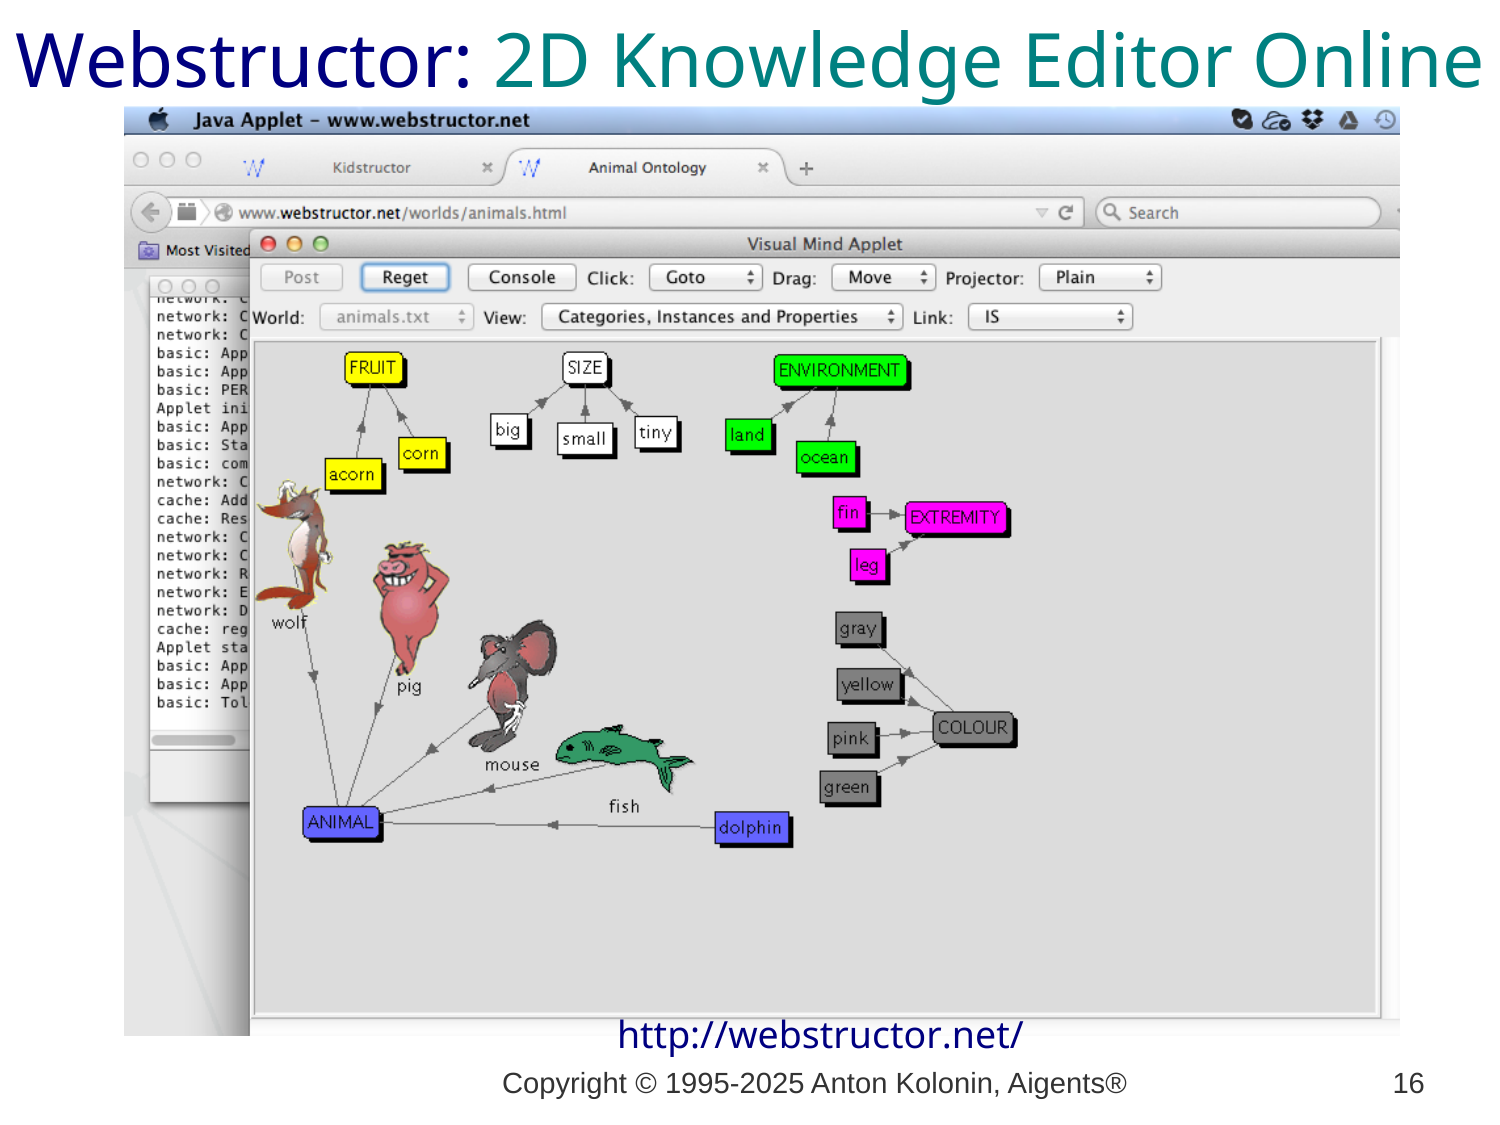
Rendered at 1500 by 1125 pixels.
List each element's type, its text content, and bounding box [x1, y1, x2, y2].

picture [124, 106, 1400, 1036]
text_box Webstructor: 2D Knowledge Editor Online [0, 0, 1500, 119]
text_box http://webstructor.net/ [602, 1003, 1015, 1065]
